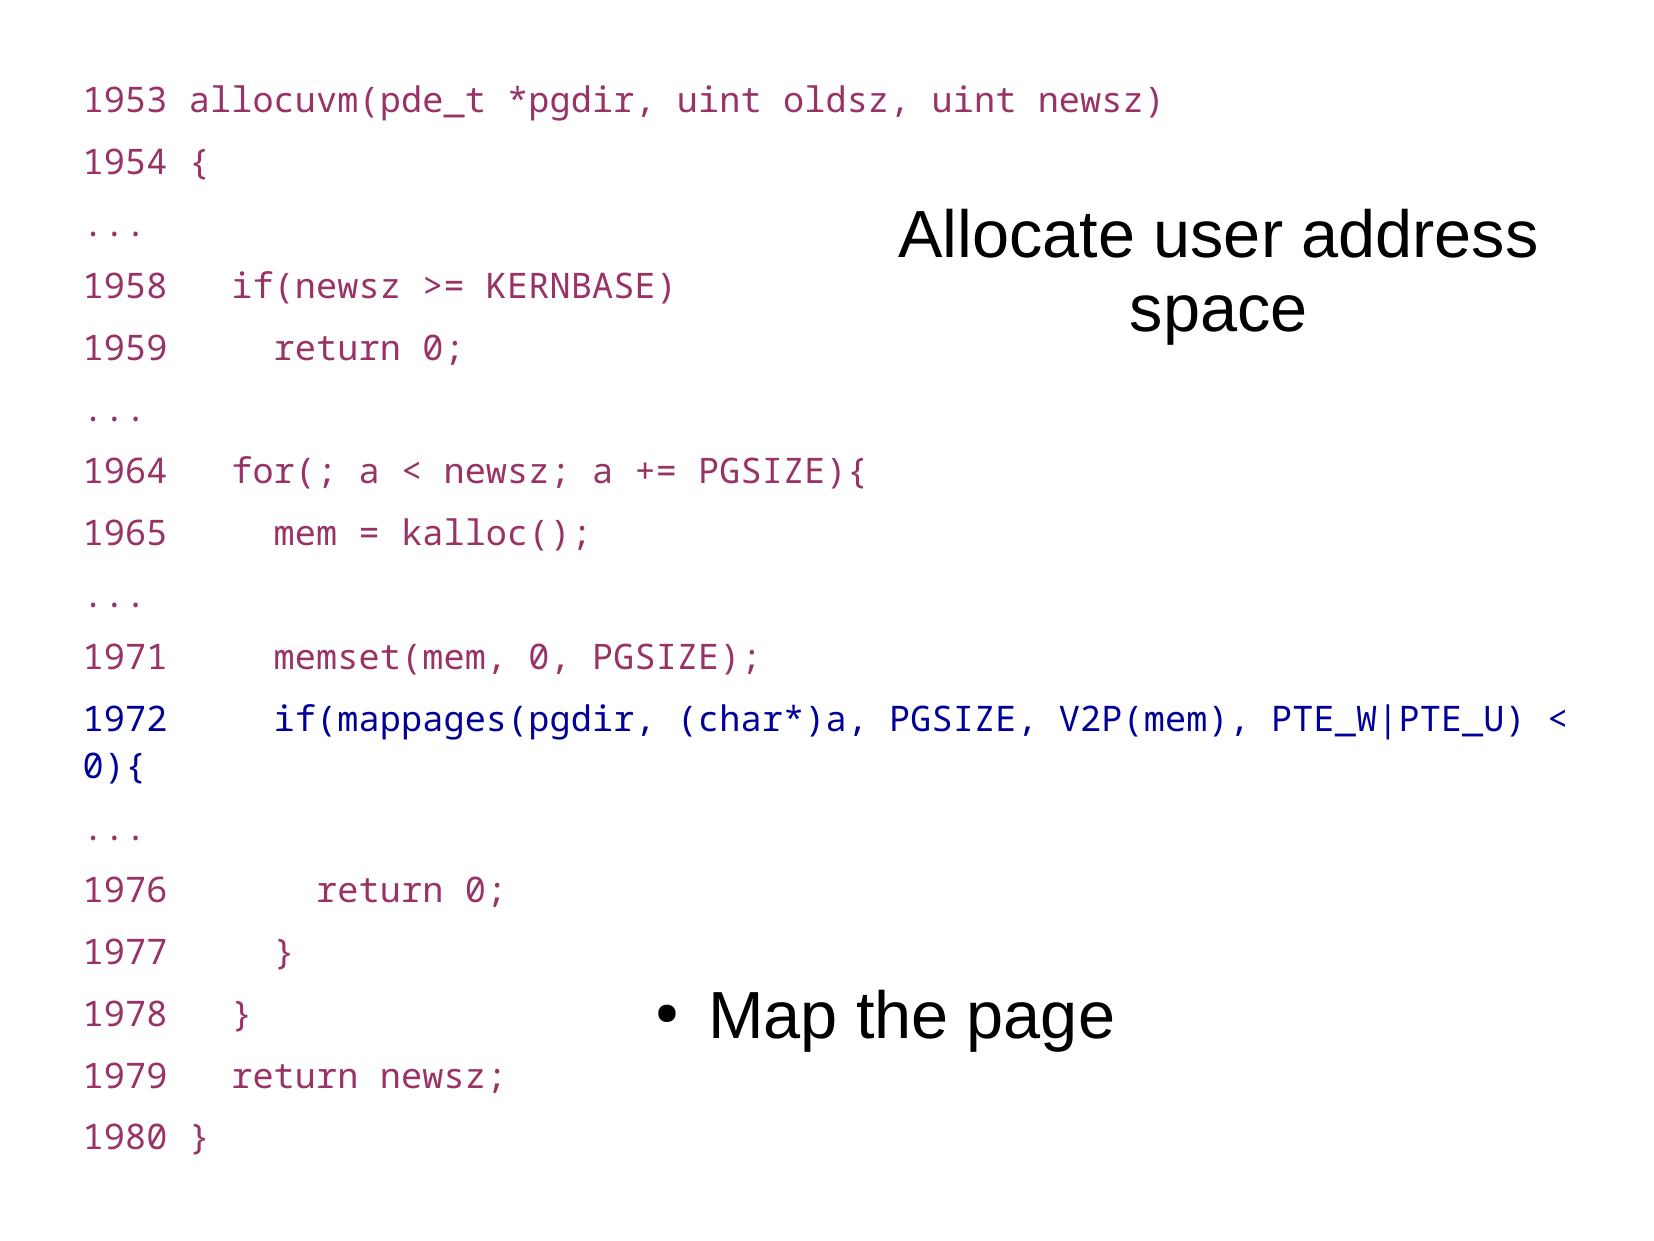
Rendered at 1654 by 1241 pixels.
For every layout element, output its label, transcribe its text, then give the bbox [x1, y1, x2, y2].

list 1953 allocuvm(pde_t *pgdir, uint oldsz, uint newsz) 1954 { ... 1958 if(newsz >= KERNBASE) 1959 return 0; ... 1964 for(; a < newsz; a += PGSIZE){ 1965 mem = kalloc(); ... 1971 memset(mem, 0, PGSIZE); 1972 if(mappages(pgdir, (char*)a, PGSIZE, V2P(mem), PTE_W|PTE_U) < 0){ ... 1976 return 0; 1977 } 1978 } 1979 return newsz; 1980 } [82, 75, 1571, 1163]
list Map the page [637, 978, 1530, 1126]
title Allocate user address space [825, 167, 1613, 376]
